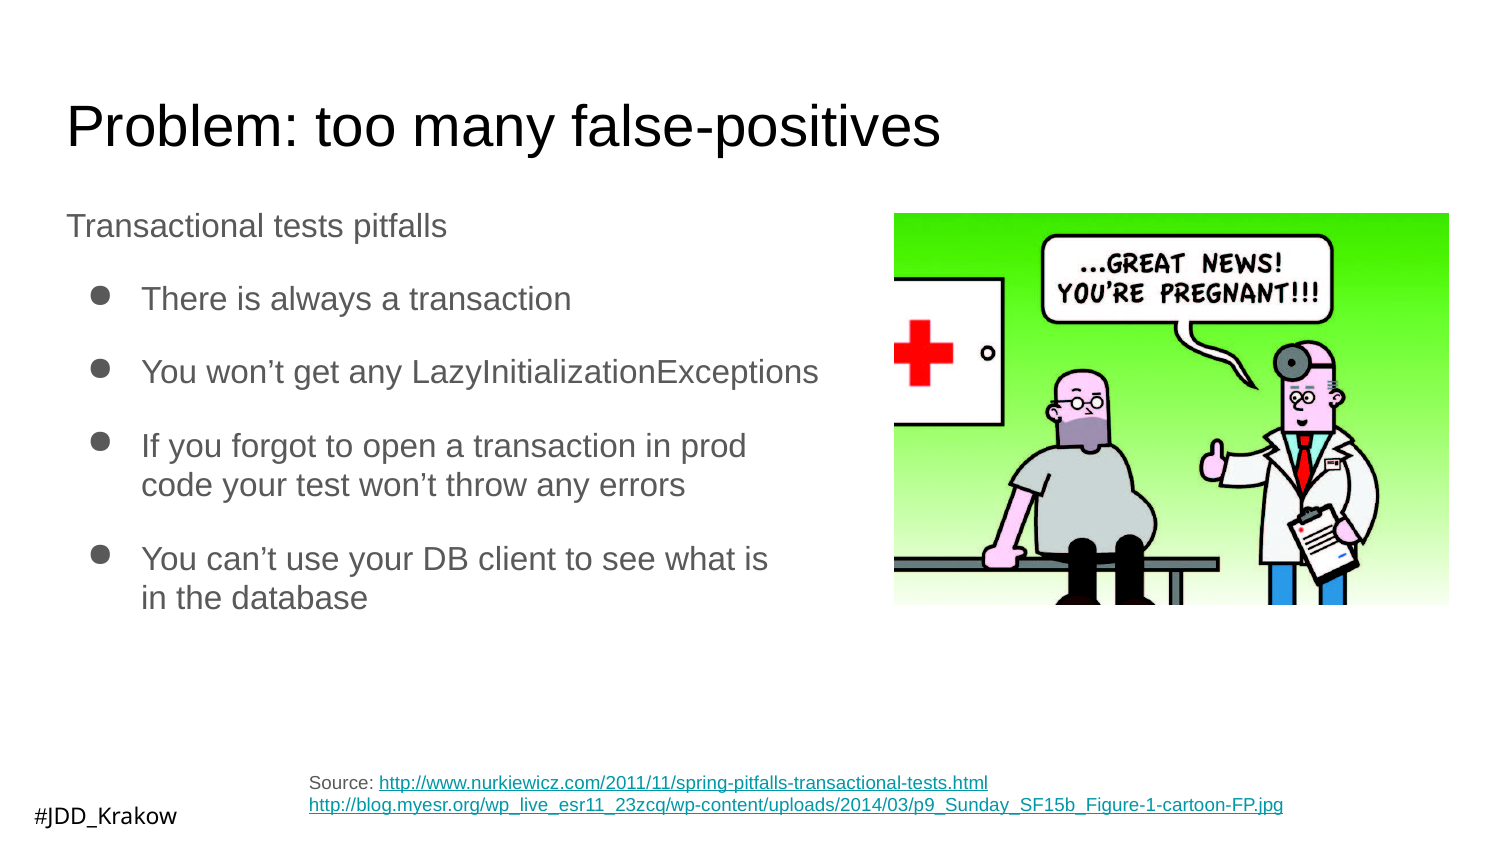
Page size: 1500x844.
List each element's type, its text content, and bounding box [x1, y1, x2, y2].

text_box #JDD_Krakow [0, 786, 247, 844]
list Transactional tests pitfalls There is always a transaction You won’t get any LazyInitializationExceptions If you forgot to open a transaction in prod code your test won’t throw any errors You can’t use your DB client to see what is in the database [51, 189, 1449, 629]
list Source: http://www.nurkiewicz.com/2011/11/spring-pitfalls-transactional-tests.html http://blog.myesr.org/wp_live_esr11_23zcq/wp-content/uploads/2014/03/p9_Sunday_SF15b_Figure-1-cartoon-FP.jpg [293, 755, 1302, 820]
picture [894, 213, 1449, 605]
title Problem: too many false-positives [51, 72, 1449, 167]
